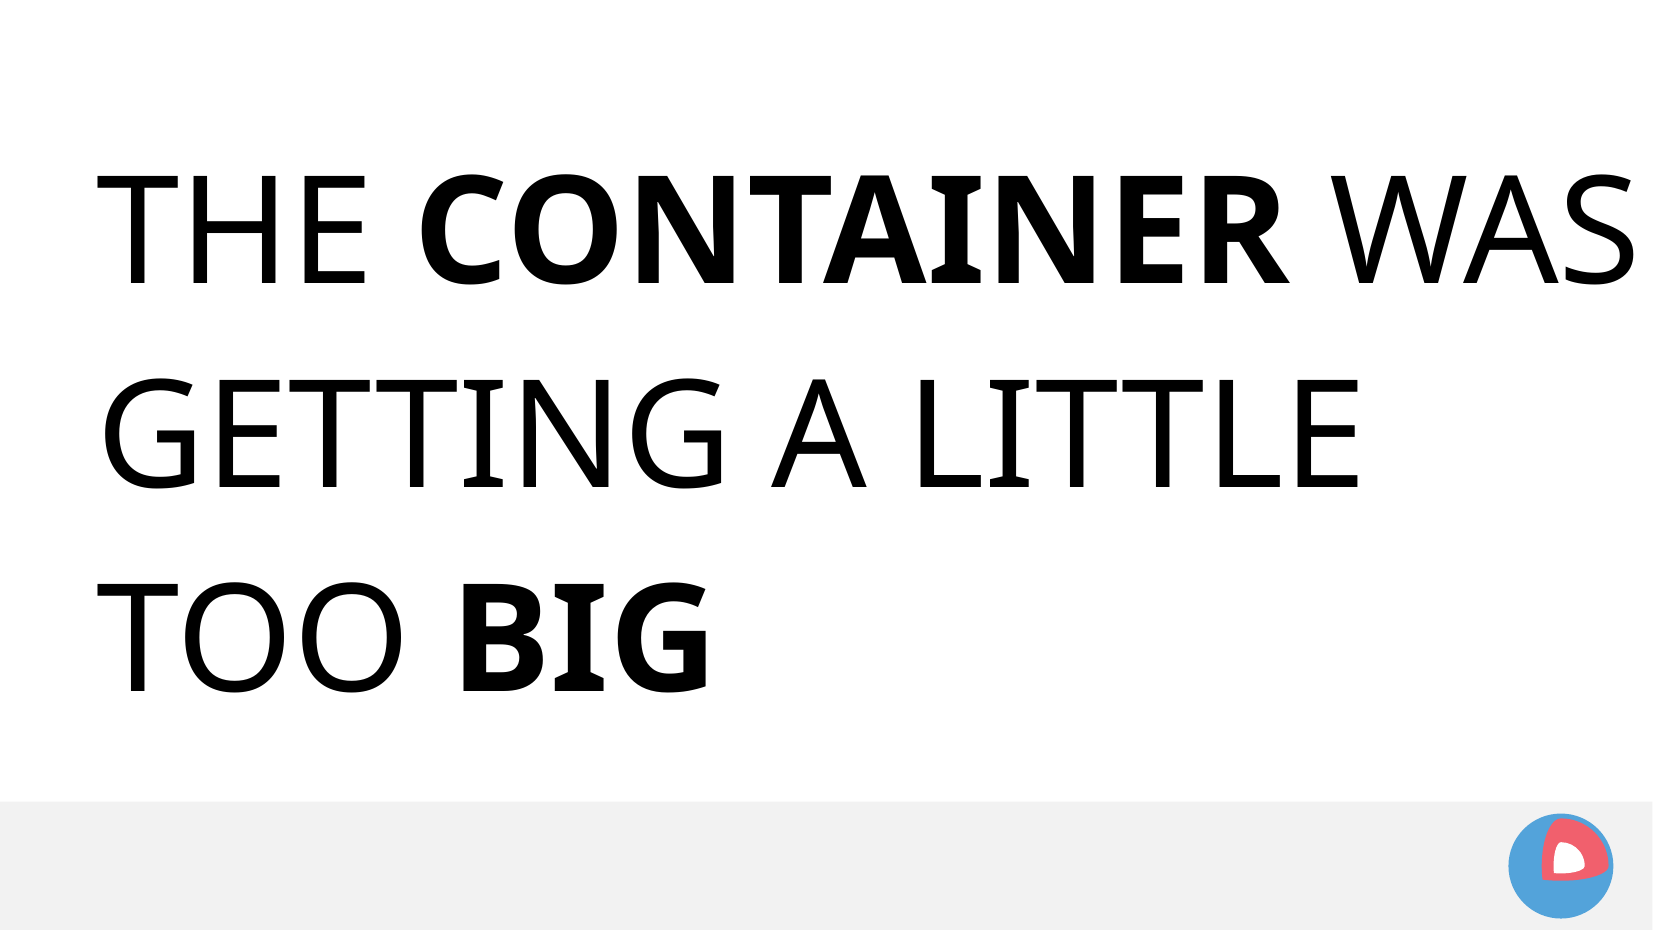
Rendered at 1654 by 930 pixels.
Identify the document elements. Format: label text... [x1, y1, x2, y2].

text_box THE CONTAINER WAS GETTING A LITTLE TOO BIG [81, 115, 1476, 697]
